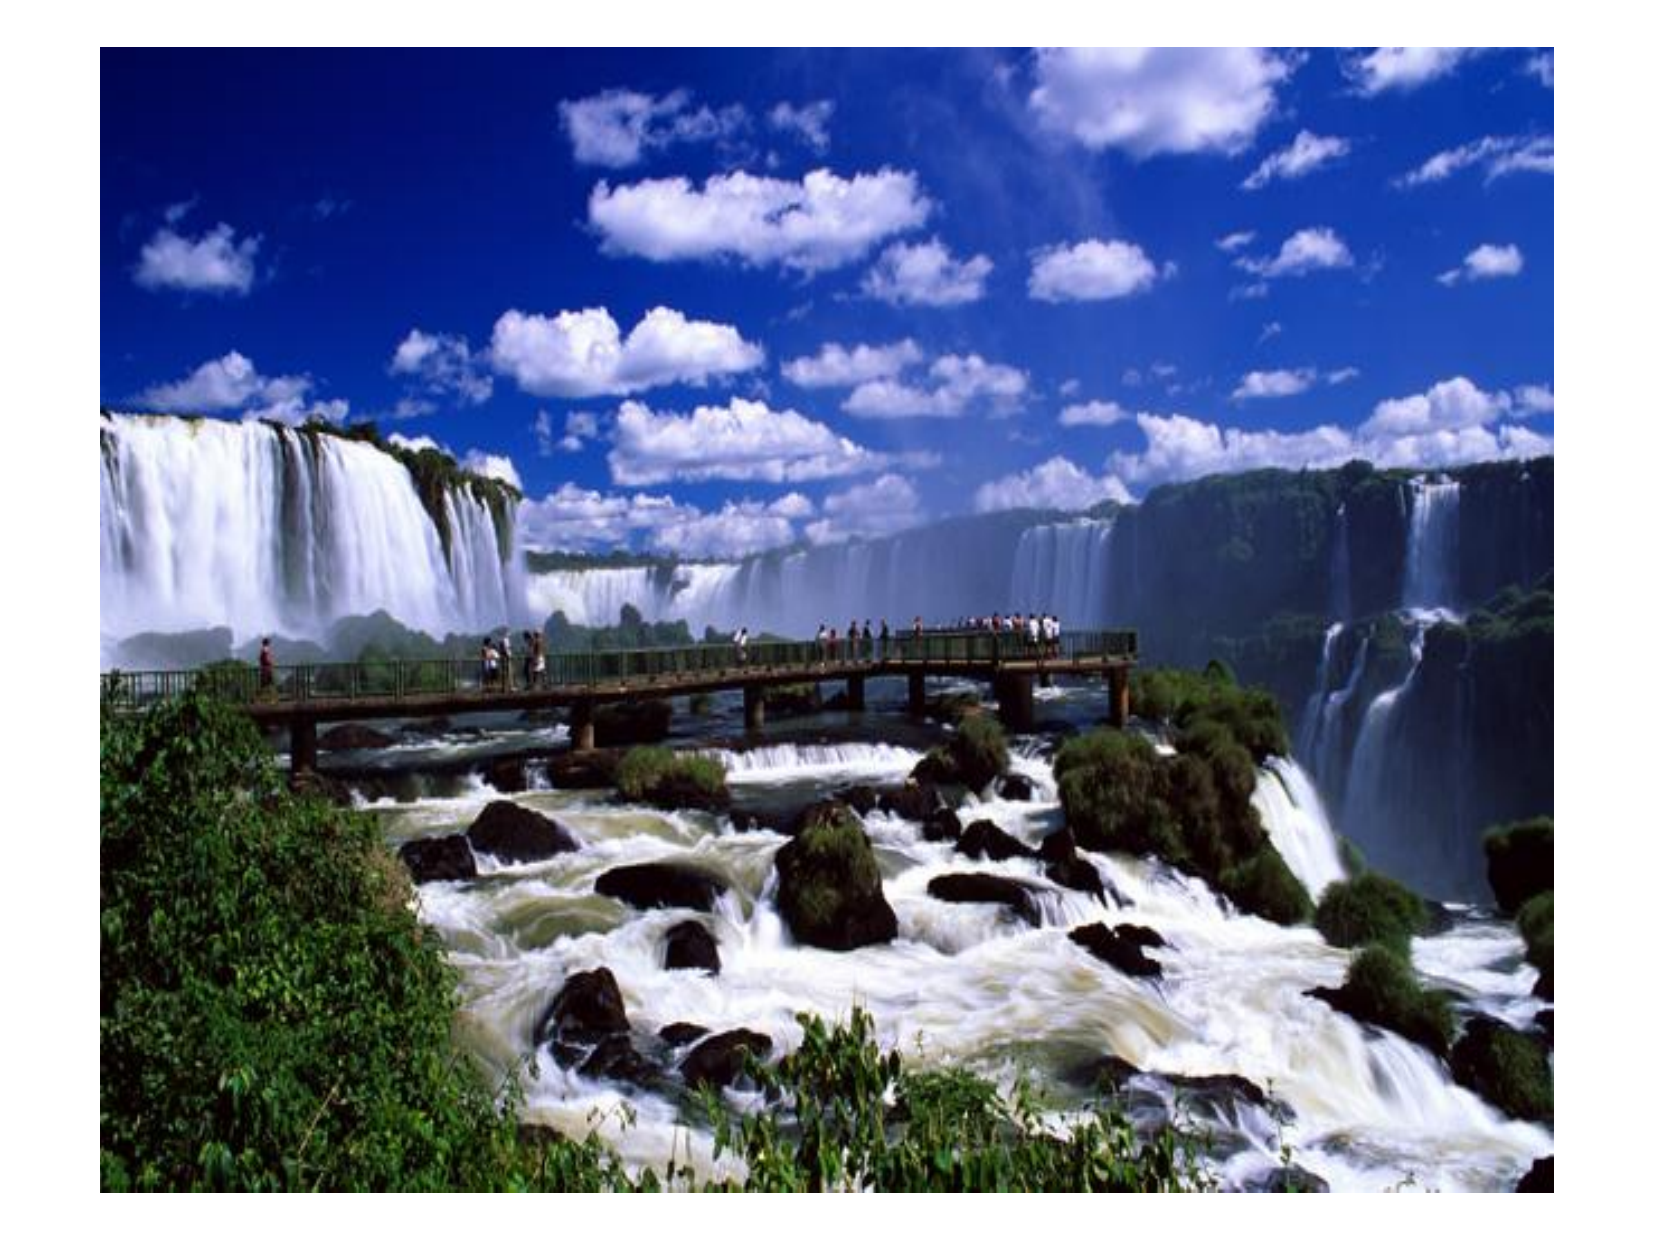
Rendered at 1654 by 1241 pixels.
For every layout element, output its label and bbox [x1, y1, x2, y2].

picture [100, 47, 1554, 1193]
